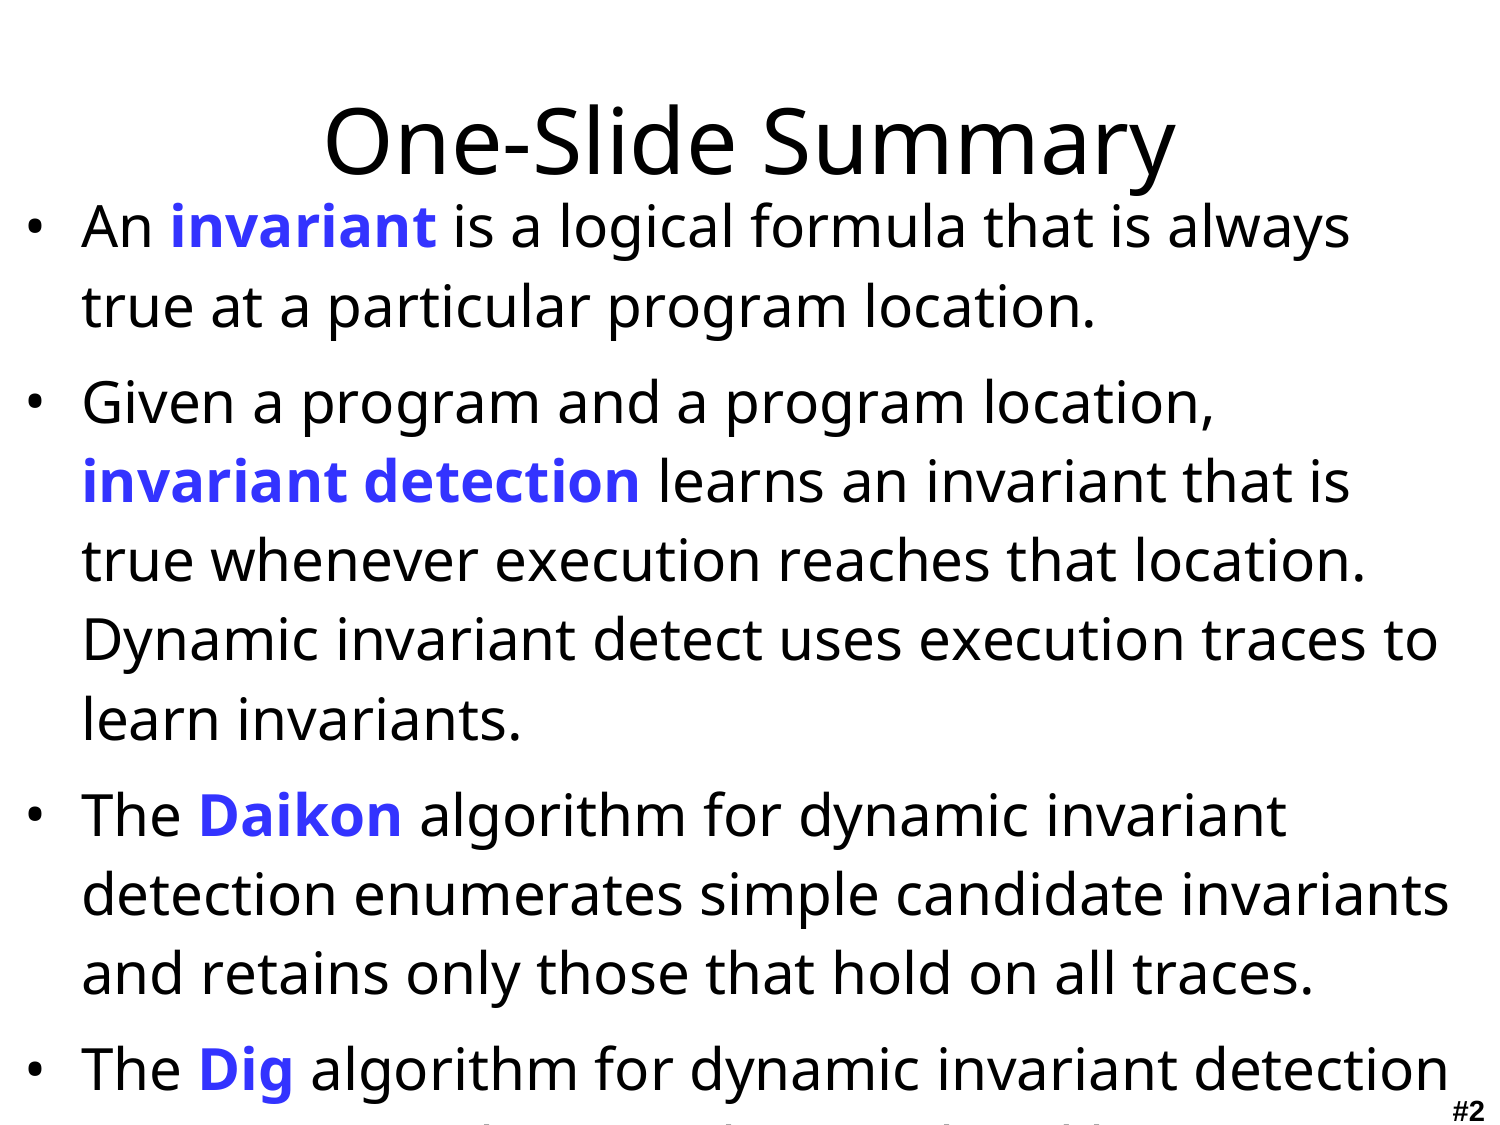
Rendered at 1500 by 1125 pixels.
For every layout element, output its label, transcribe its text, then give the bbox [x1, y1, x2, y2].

list An invariant is a logical formula that is always true at a particular program location. Given a program and a program location, invariant detection learns an invariant that is true whenever execution reaches that location. Dynamic invariant detect uses execution traces to learn invariants. The Daikon algorithm for dynamic invariant detection enumerates simple candidate invariants and retains only those that hold on all traces. The Dig algorithm for dynamic invariant detection generates nonlinear polynomial and linear array invariants via SMT, polyhedra, and equations. [24, 185, 1476, 1117]
title One-Slide Summary [24, 45, 1476, 185]
